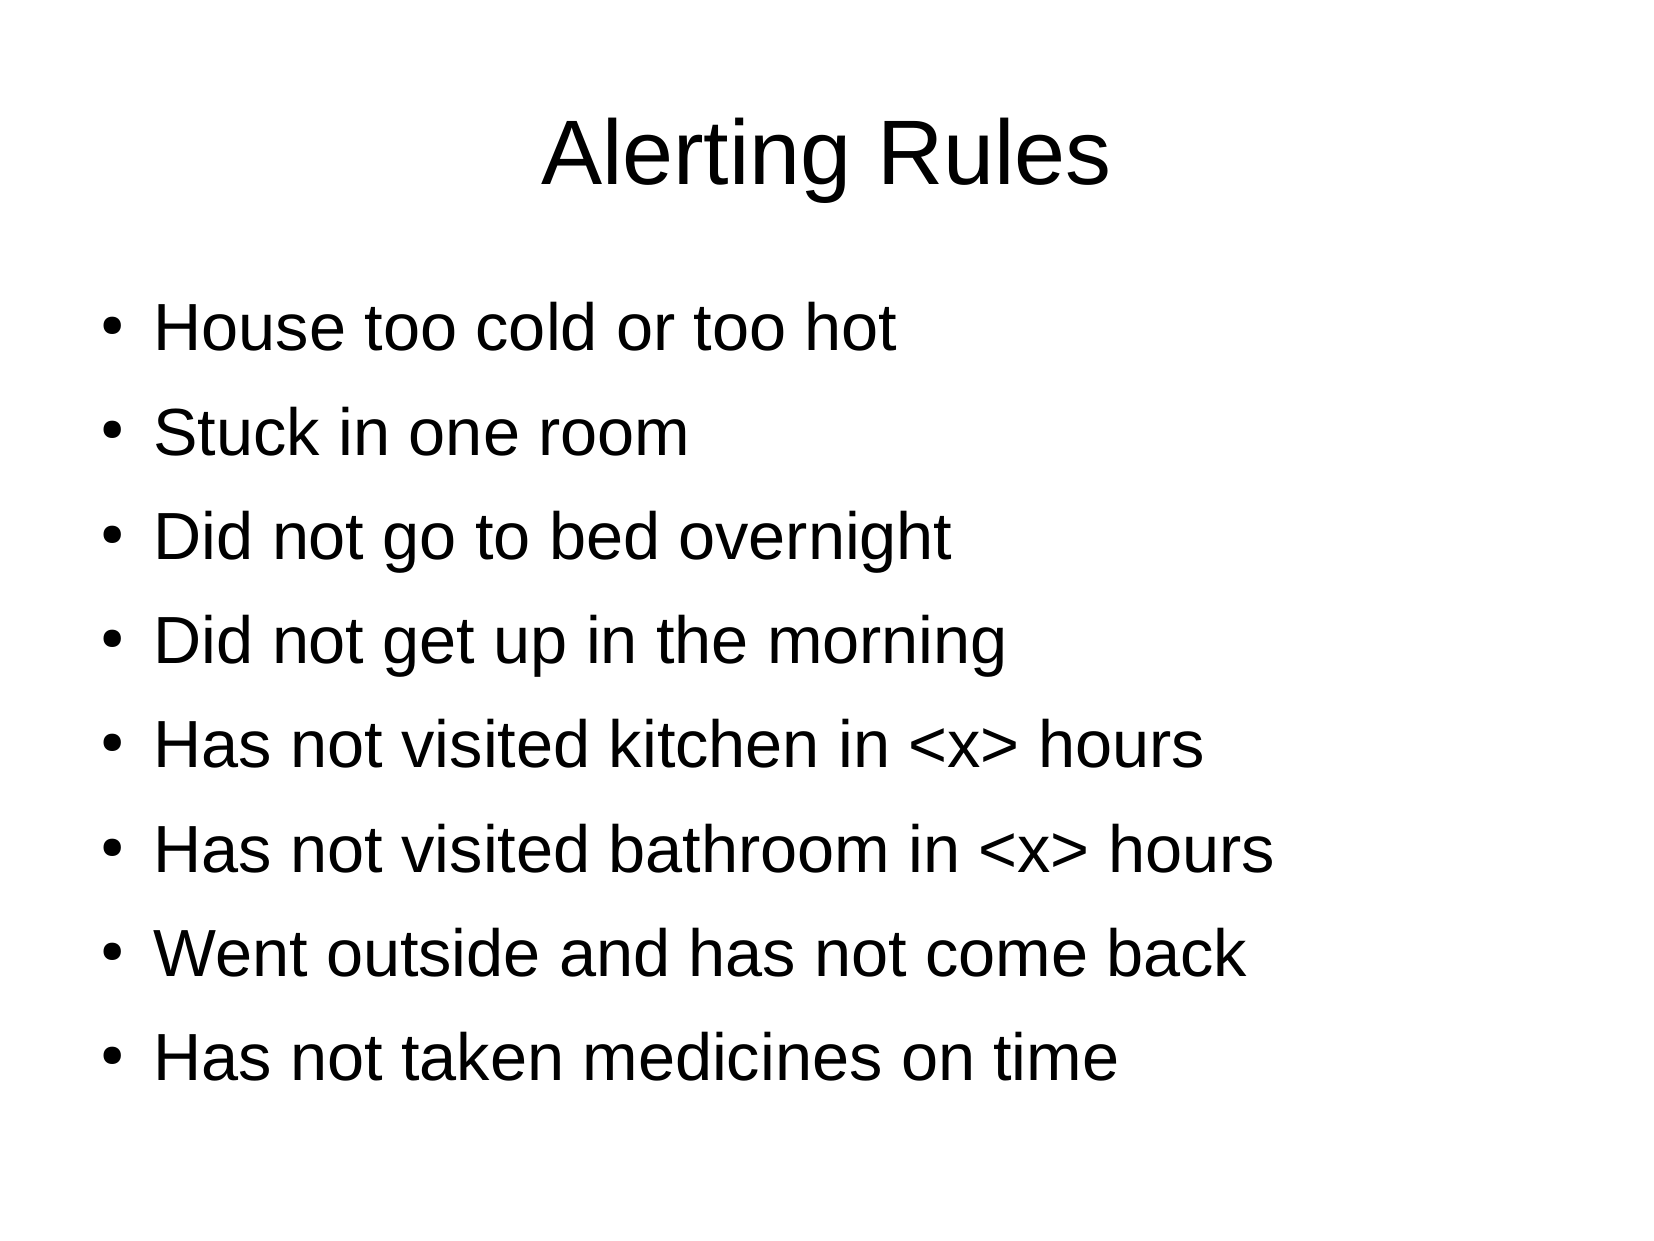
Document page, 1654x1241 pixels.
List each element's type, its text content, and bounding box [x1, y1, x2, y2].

list House too cold or too hot Stuck in one room Did not go to bed overnight Did not get up in the morning Has not visited kitchen in <x> hours Has not visited bathroom in <x> hours Went outside and has not come back Has not taken medicines on time [82, 290, 1571, 1158]
title Alerting Rules [82, 49, 1571, 257]
